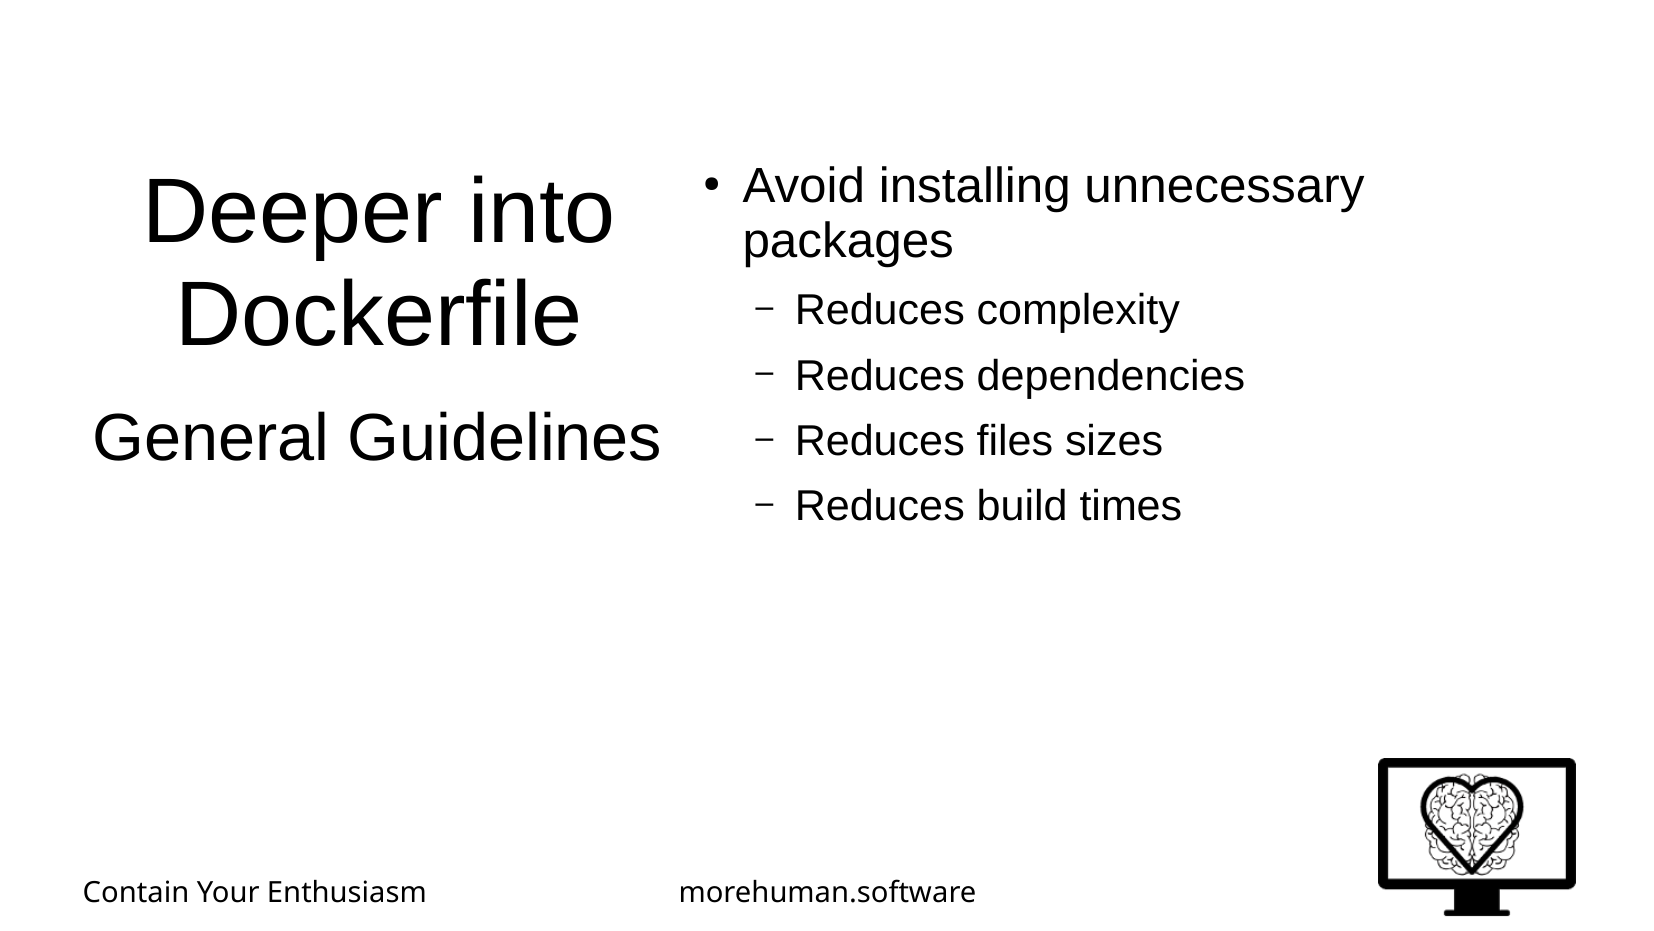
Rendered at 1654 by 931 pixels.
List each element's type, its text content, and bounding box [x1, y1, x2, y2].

text_box General Guidelines [81, 400, 674, 705]
title Deeper into Dockerfile [83, 154, 676, 371]
picture [1378, 758, 1576, 925]
list Avoid installing unnecessary packages Reduces complexity Reduces dependencies Reduces files sizes Reduces build times [690, 157, 1572, 533]
